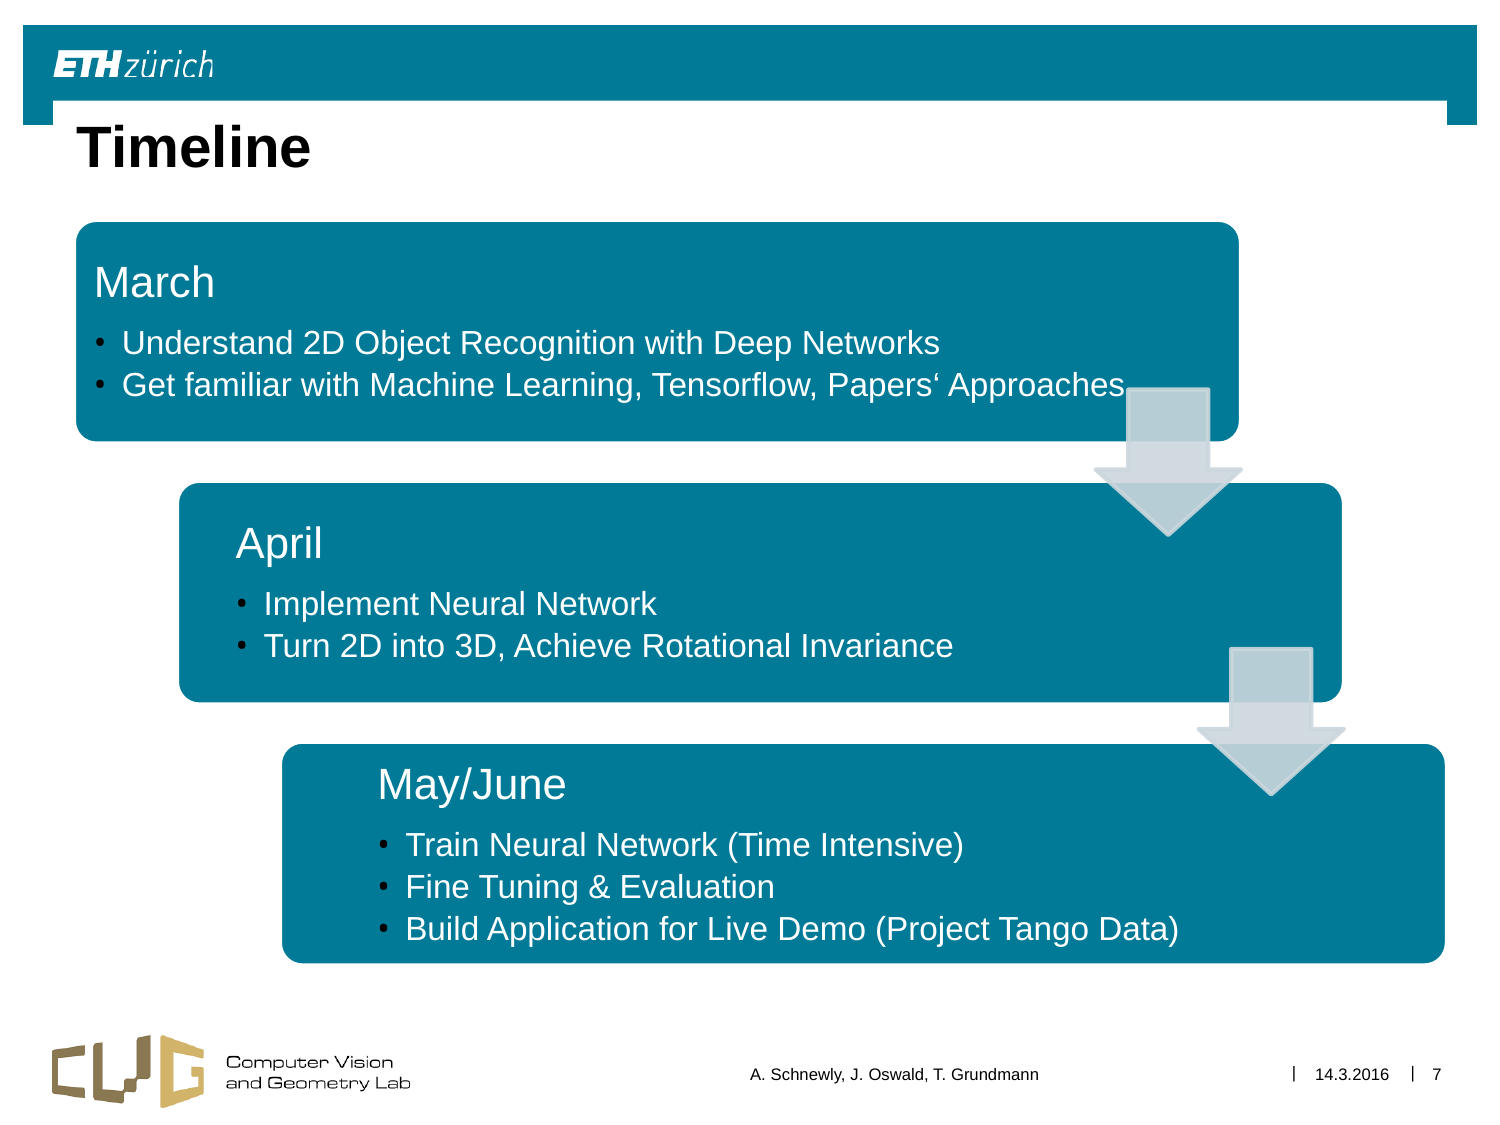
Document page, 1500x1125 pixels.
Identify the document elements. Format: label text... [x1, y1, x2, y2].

text_box April Implement Neural Network Turn 2D into 3D, Achieve Rotational Invariance [176, 480, 1344, 705]
title Timeline [53, 100, 1447, 261]
text_box A. Schnewly, J. Oswald, T. Grundmann [750, 1034, 1277, 1112]
text_box 5 [1415, 1034, 1459, 1112]
text_box [1198, 648, 1344, 795]
text_box 14.3.2016 [1302, 1034, 1403, 1112]
text_box [1095, 389, 1242, 535]
text_box May/June Train Neural Network (Time Intensive) Fine Tuning & Evaluation Build Application for Live Demo (Project Tango Data) [279, 741, 1447, 966]
text_box March Understand 2D Object Recognition with Deep Networks Get familiar with Machine Learning, Tensorflow, Papers‘ Approaches [73, 219, 1241, 444]
